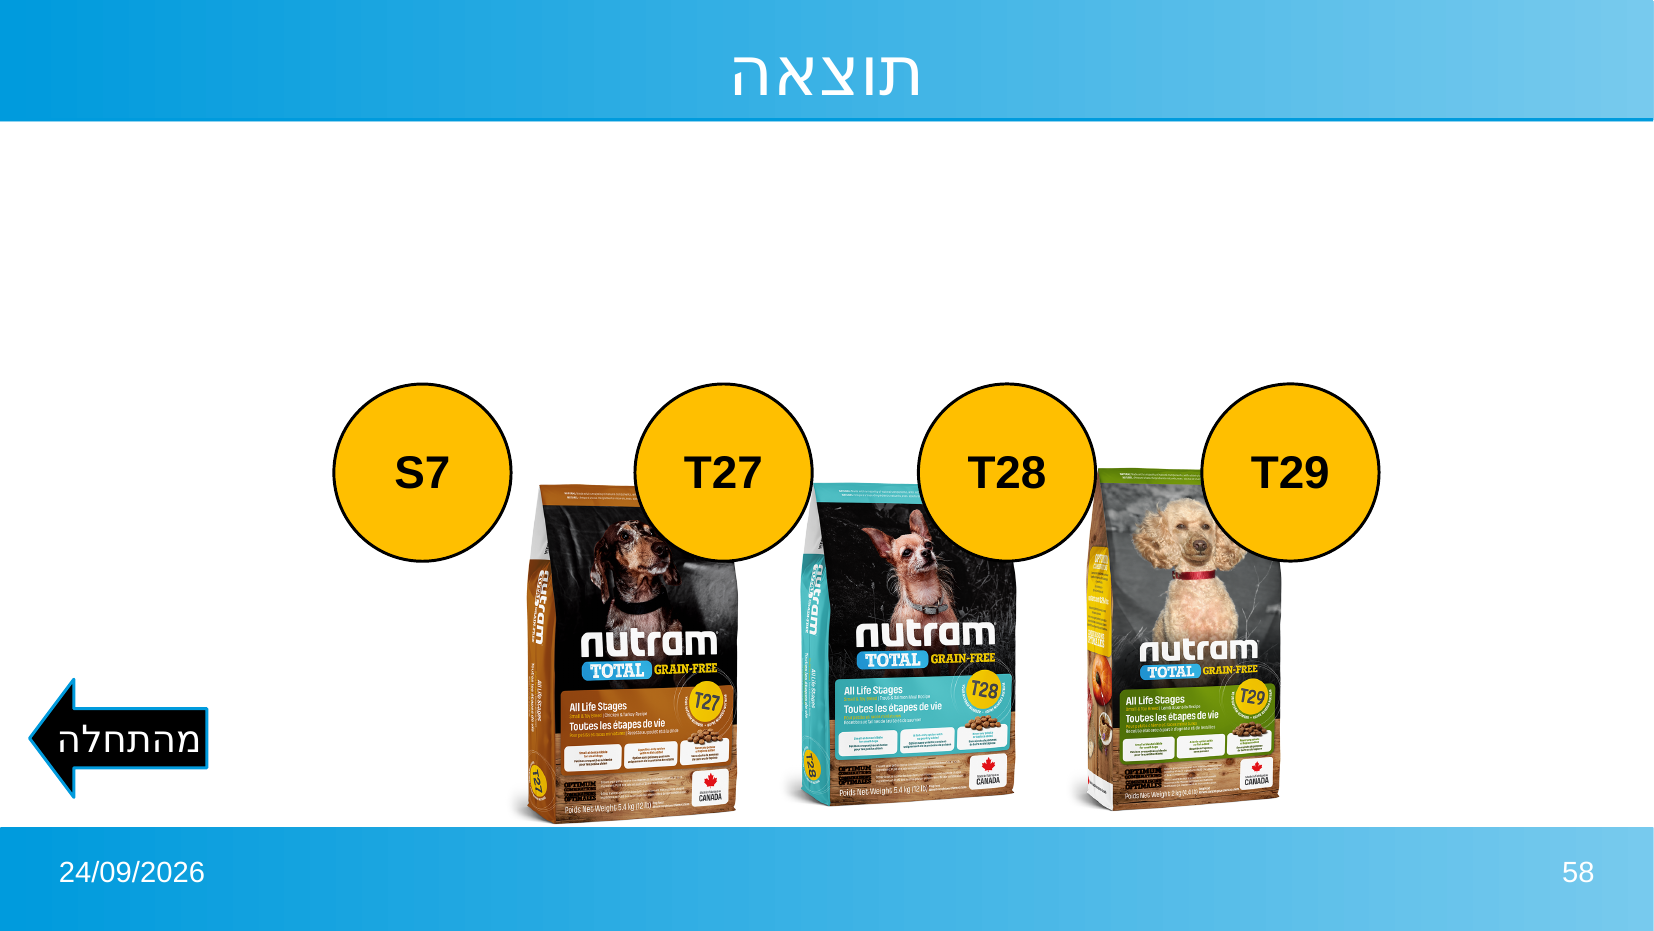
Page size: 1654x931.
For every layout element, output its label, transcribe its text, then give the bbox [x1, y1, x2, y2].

picture [1051, 442, 1320, 814]
text_box מהתחלה [29, 679, 207, 798]
title תוצאה [59, 21, 1595, 116]
picture [501, 442, 761, 827]
text_box T27 [634, 383, 813, 562]
text_box S7 [333, 384, 512, 562]
text_box T28 [918, 383, 1096, 562]
picture [774, 442, 1040, 809]
text_box T29 [1201, 383, 1380, 562]
